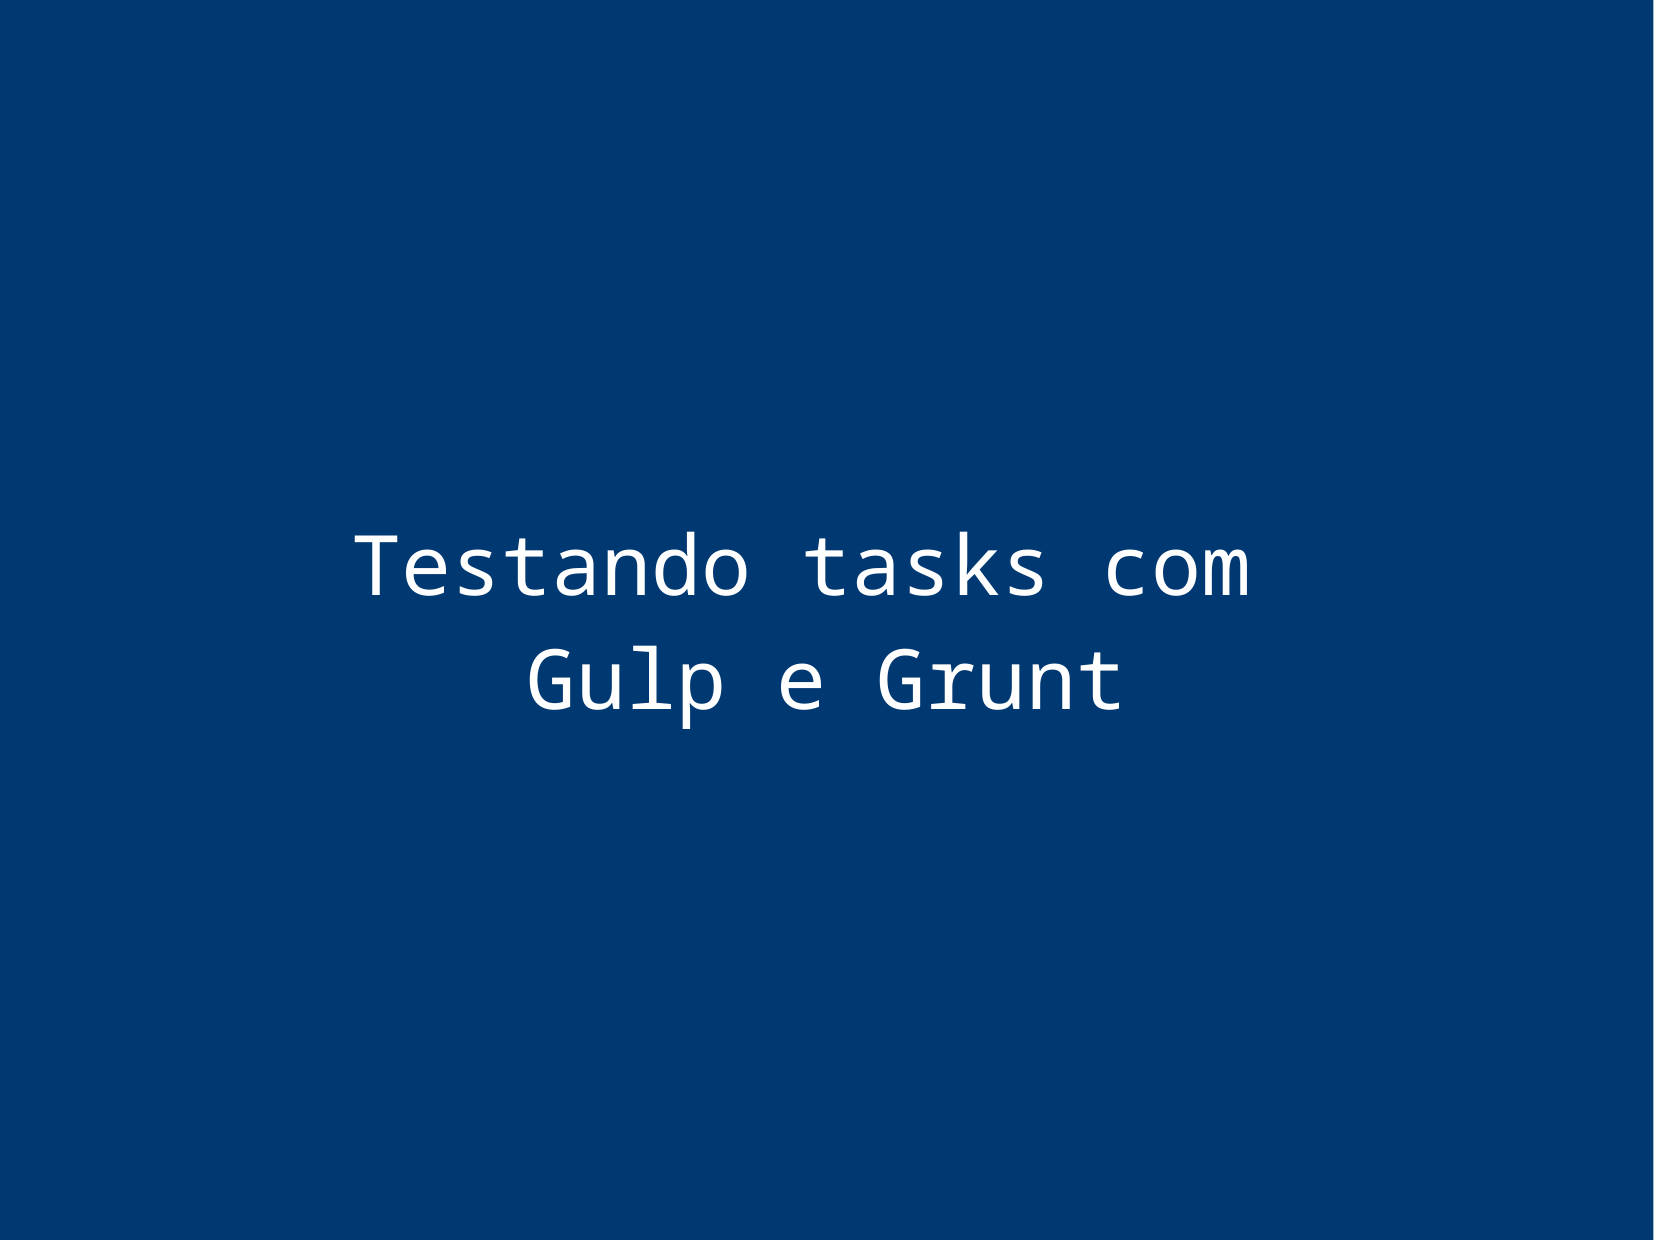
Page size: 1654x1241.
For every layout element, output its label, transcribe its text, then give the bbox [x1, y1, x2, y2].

title Testando tasks com Gulp e Grunt [82, 516, 1571, 724]
